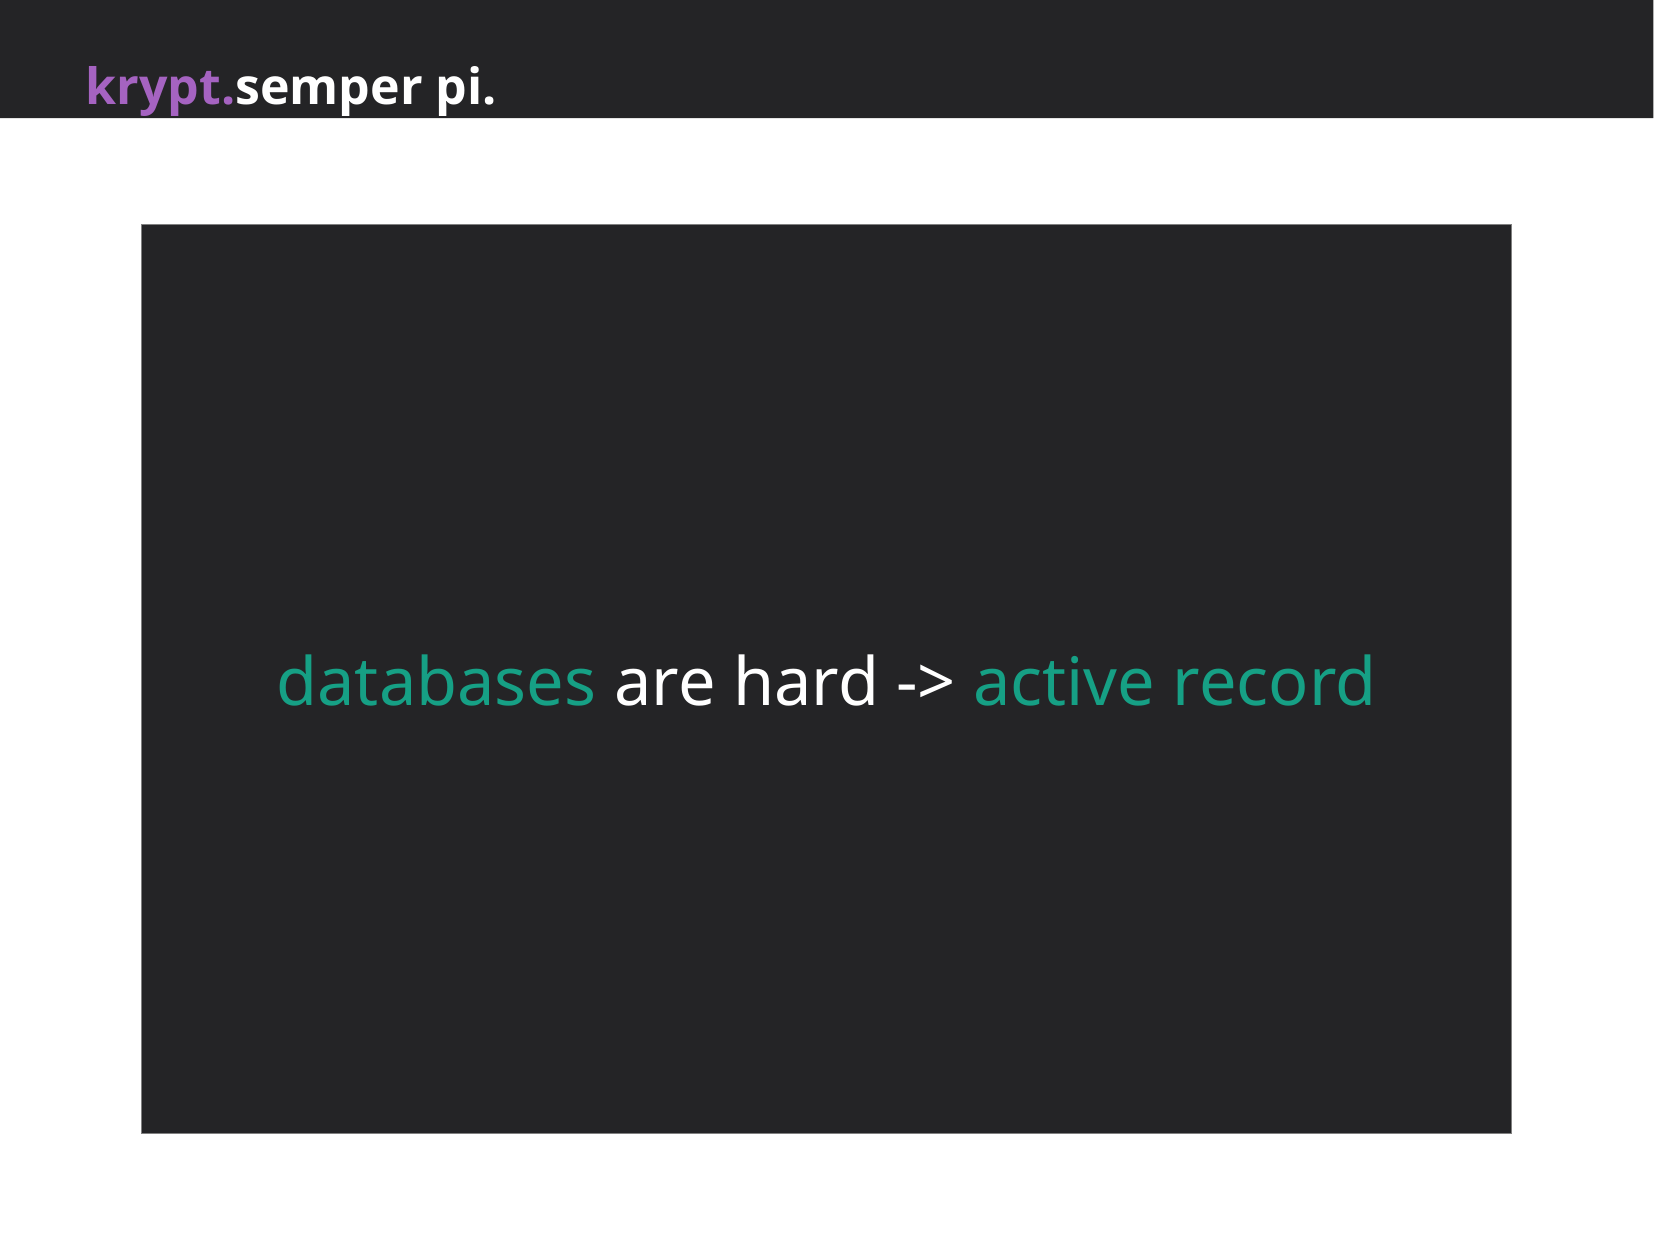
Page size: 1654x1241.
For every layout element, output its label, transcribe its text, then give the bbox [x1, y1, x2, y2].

text_box krypt.semper pi. [70, 43, 544, 119]
text_box databases are hard -> active record [141, 224, 1512, 1134]
text_box [0, 0, 1654, 119]
